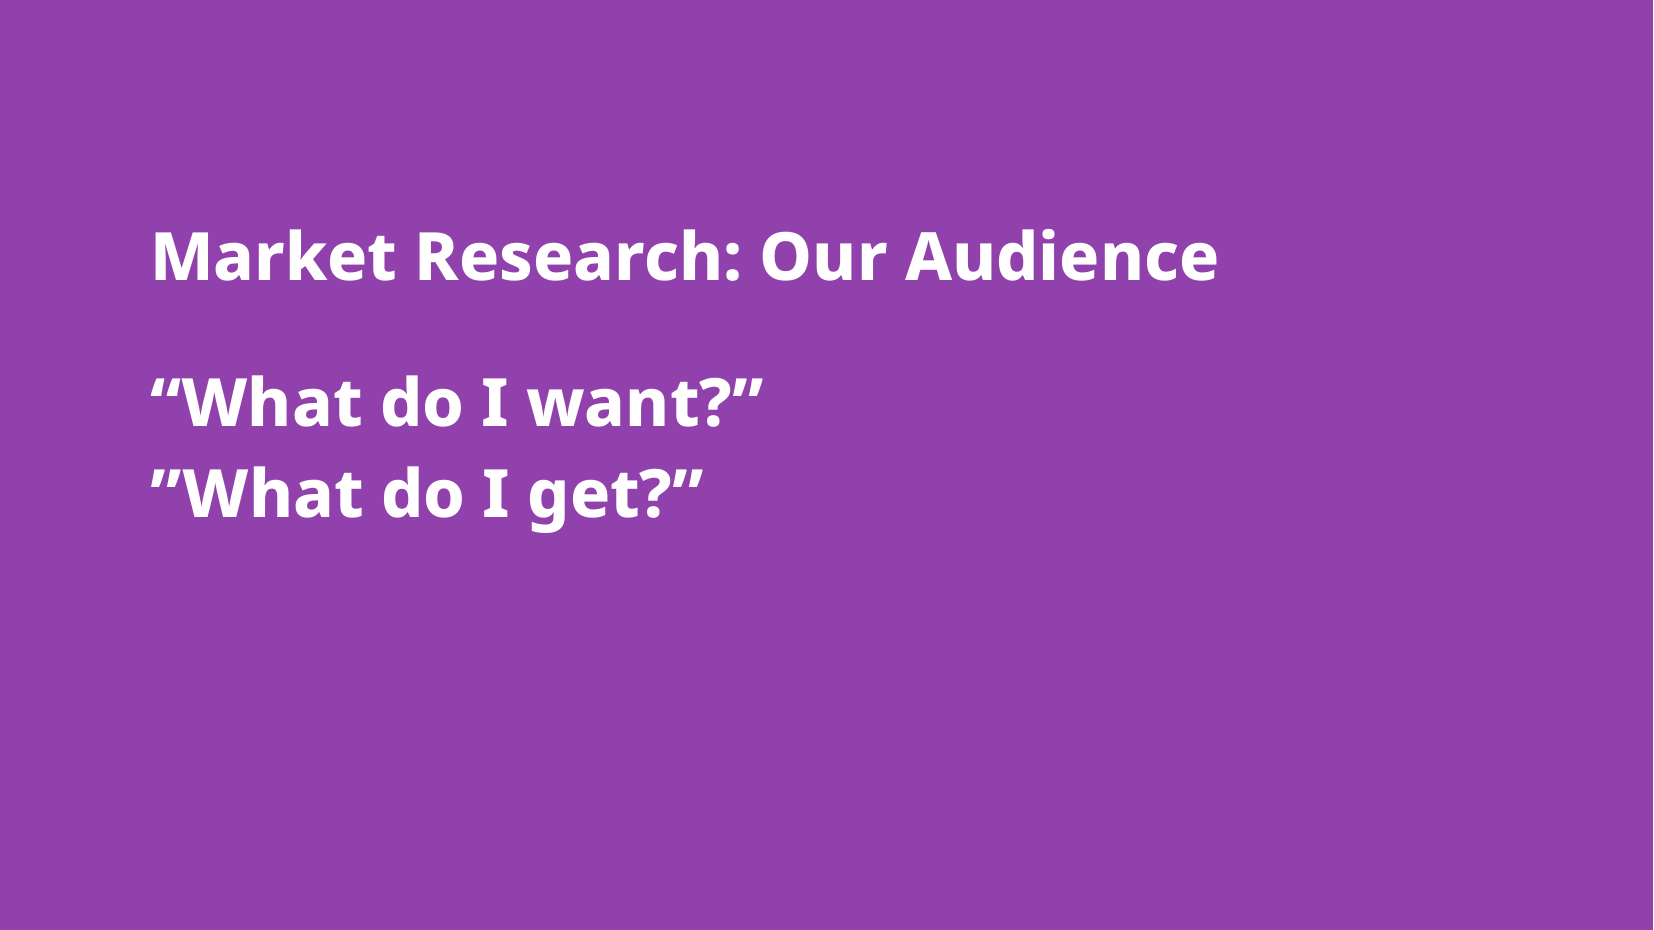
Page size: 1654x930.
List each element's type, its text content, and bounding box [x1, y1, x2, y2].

title Market Research: Our Audience [150, 144, 1501, 301]
title “What do I want?” ”What do I get?” [150, 375, 1501, 537]
